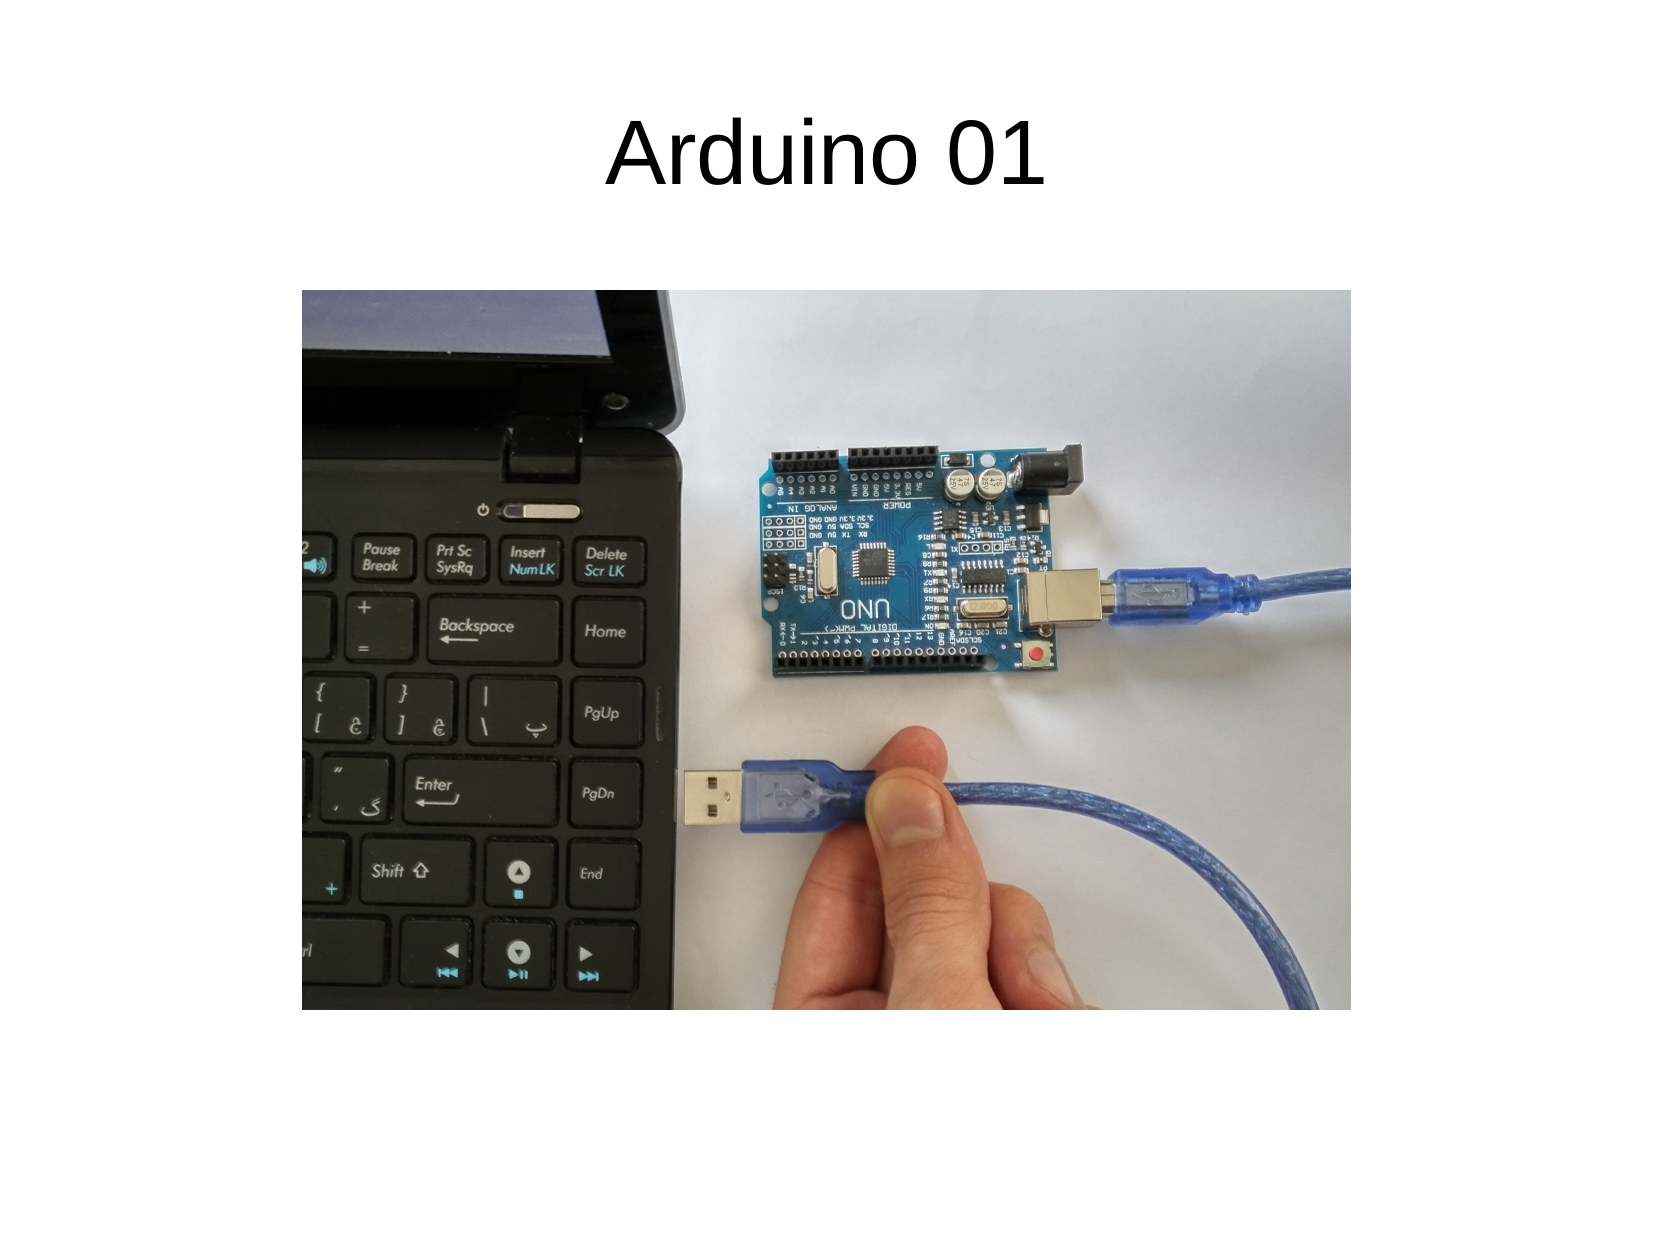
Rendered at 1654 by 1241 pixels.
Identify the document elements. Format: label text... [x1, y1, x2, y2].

picture [302, 290, 1351, 1010]
title Arduino 01 [82, 49, 1571, 257]
